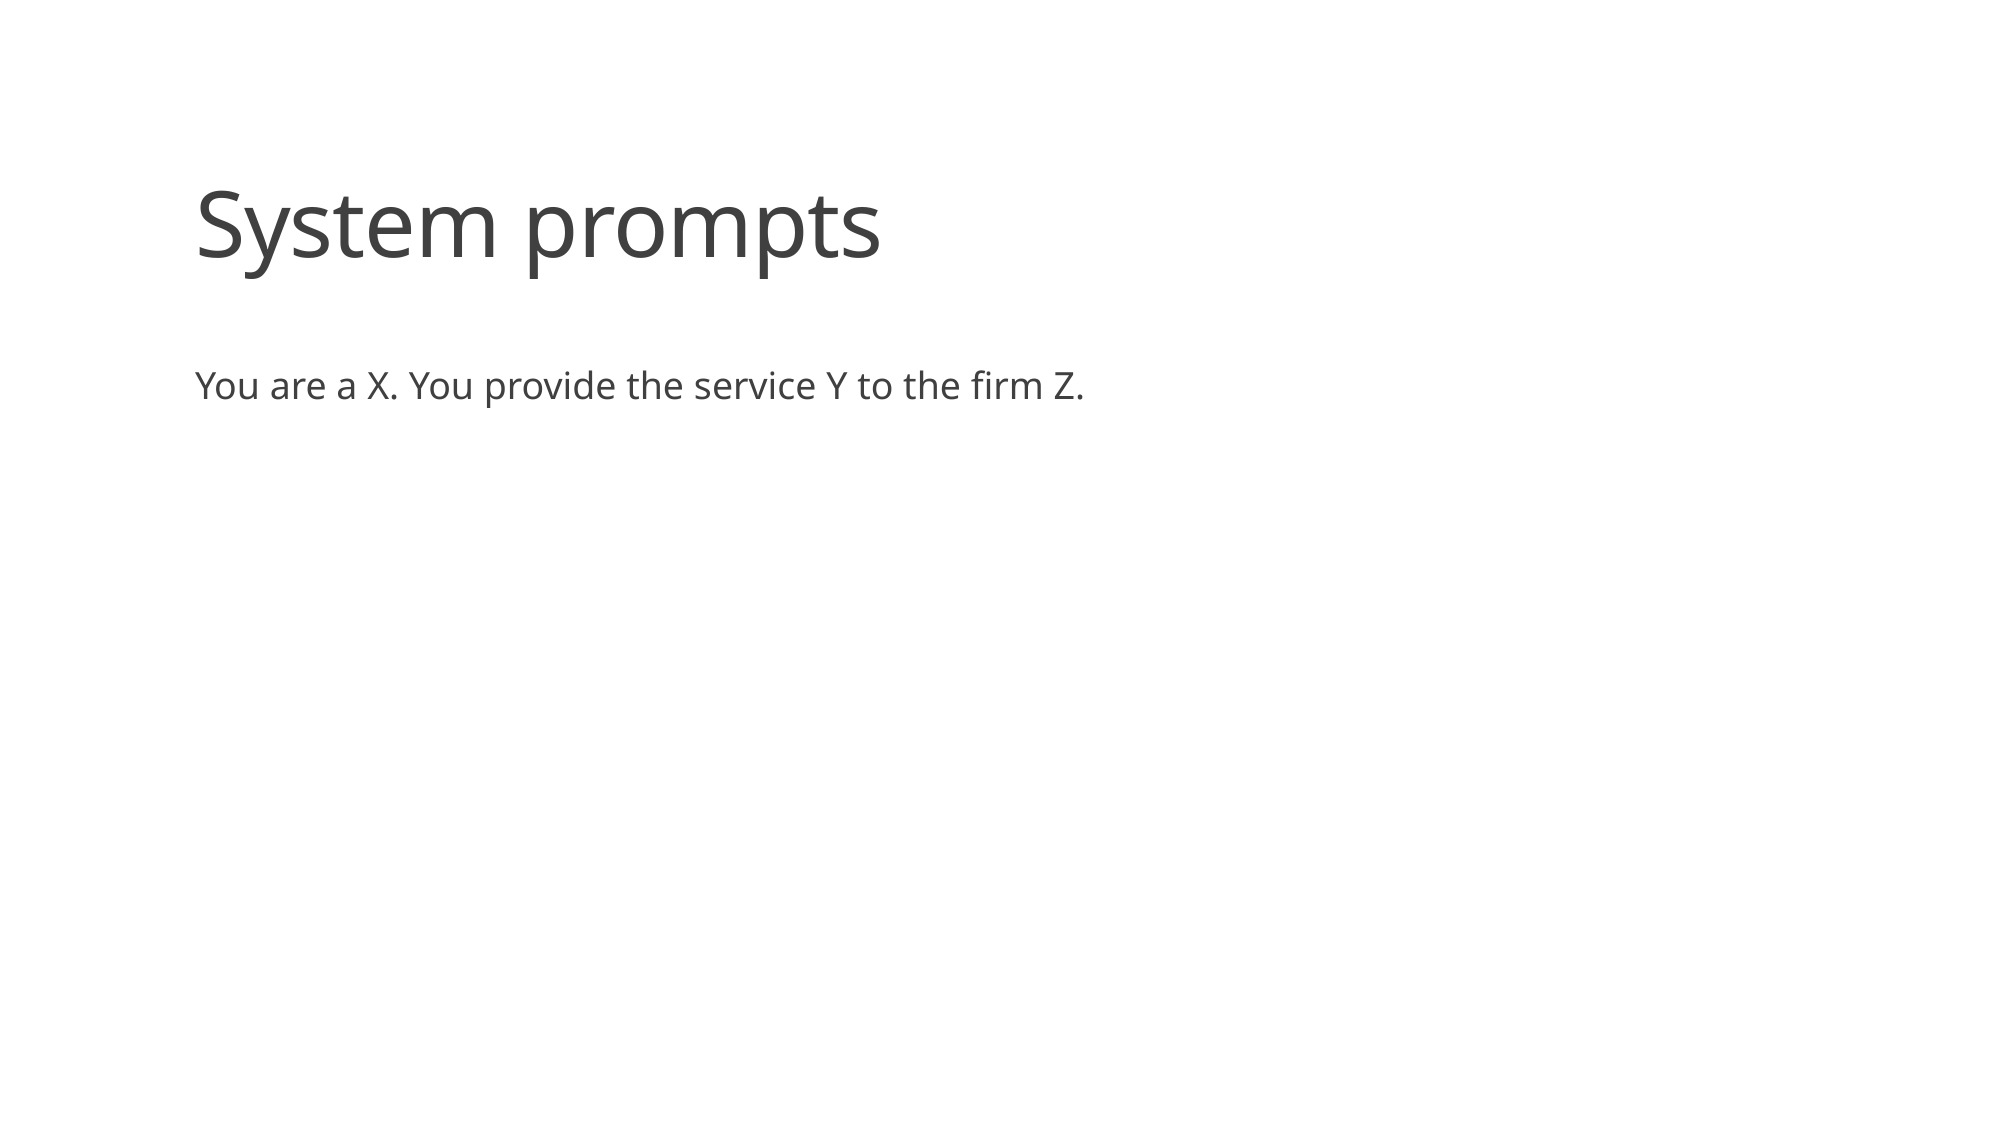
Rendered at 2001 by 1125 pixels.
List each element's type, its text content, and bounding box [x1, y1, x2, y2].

title System prompts [180, 47, 1831, 286]
list You are a X. You provide the service Y to the firm Z. [180, 345, 1831, 963]
